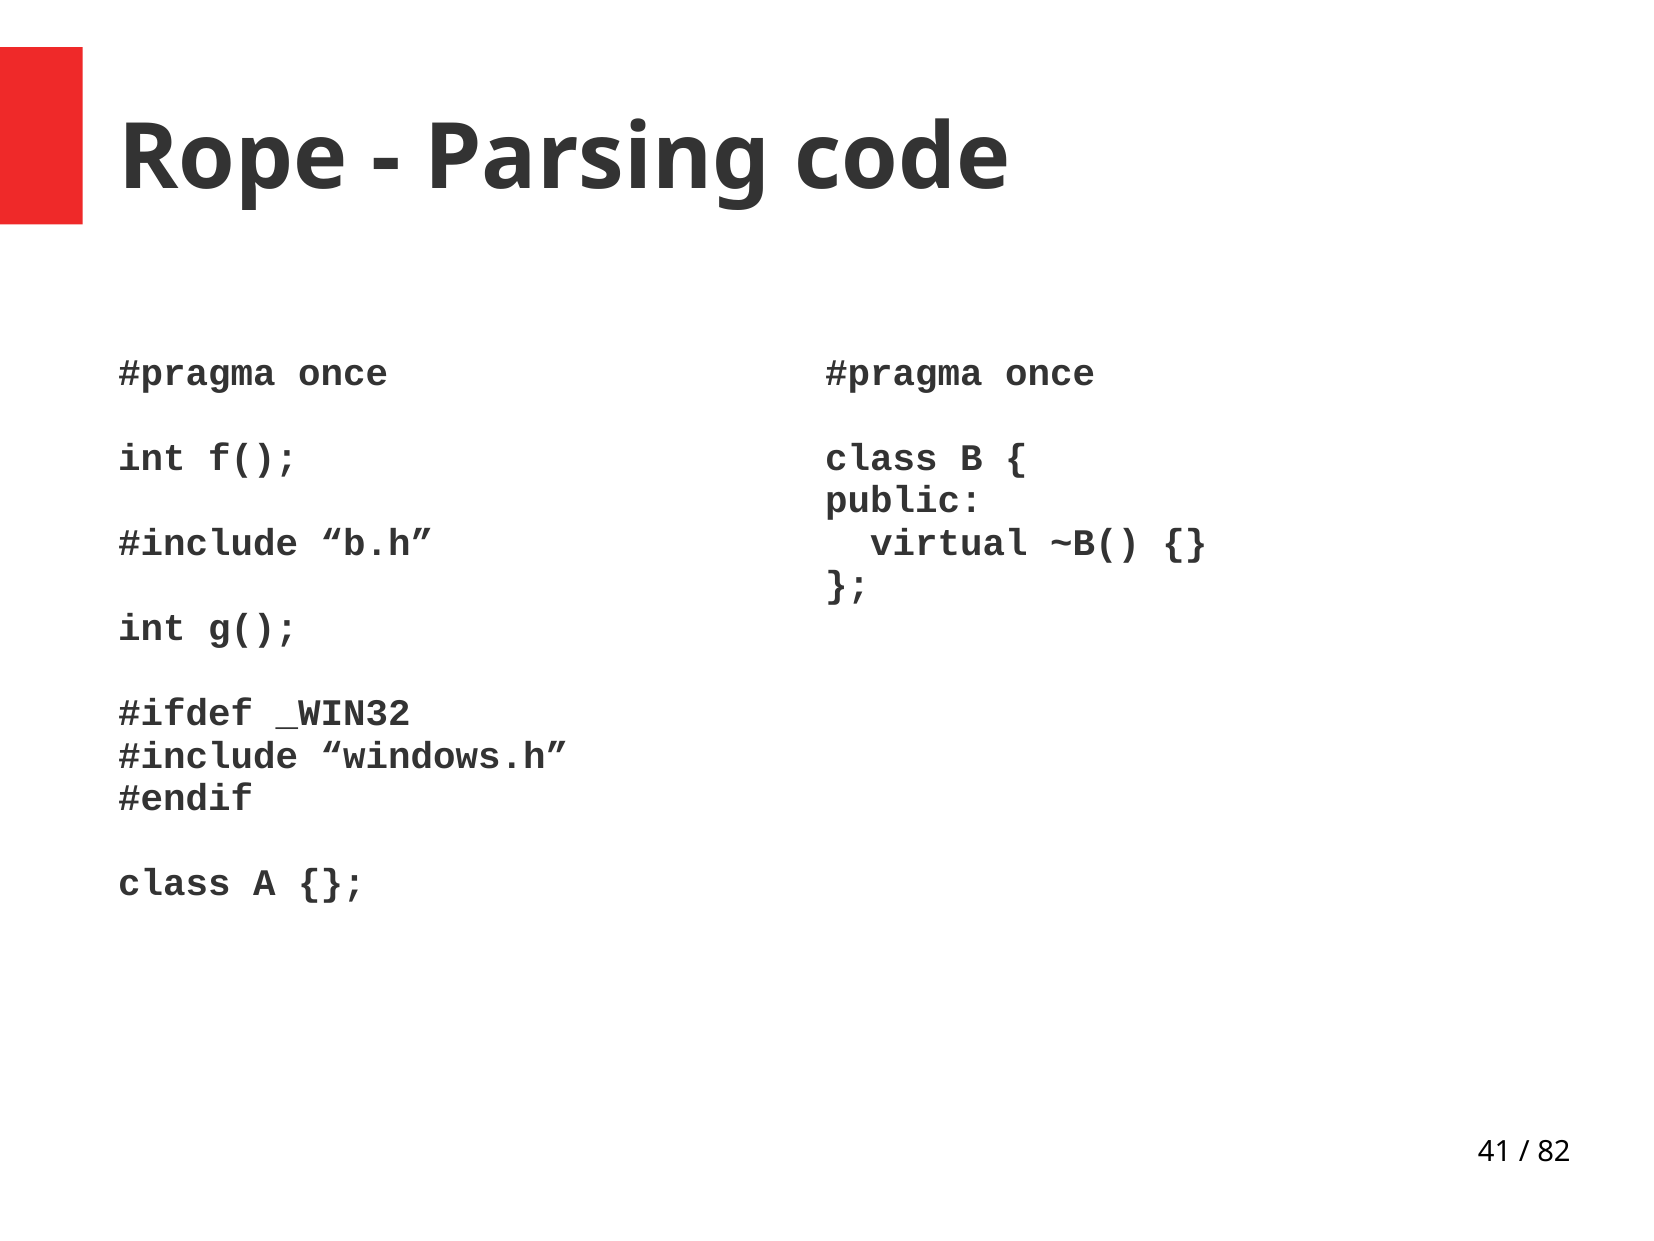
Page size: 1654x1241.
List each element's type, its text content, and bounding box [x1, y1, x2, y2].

list #pragma once int f(); #include “b.h” int g(); #ifdef _WIN32 #include “windows.h” #endif class A {}; [118, 354, 811, 1074]
title Rope - Parsing code [118, 49, 1571, 257]
list #pragma once class B { public: virtual ~B() {} }; [825, 354, 1517, 1074]
